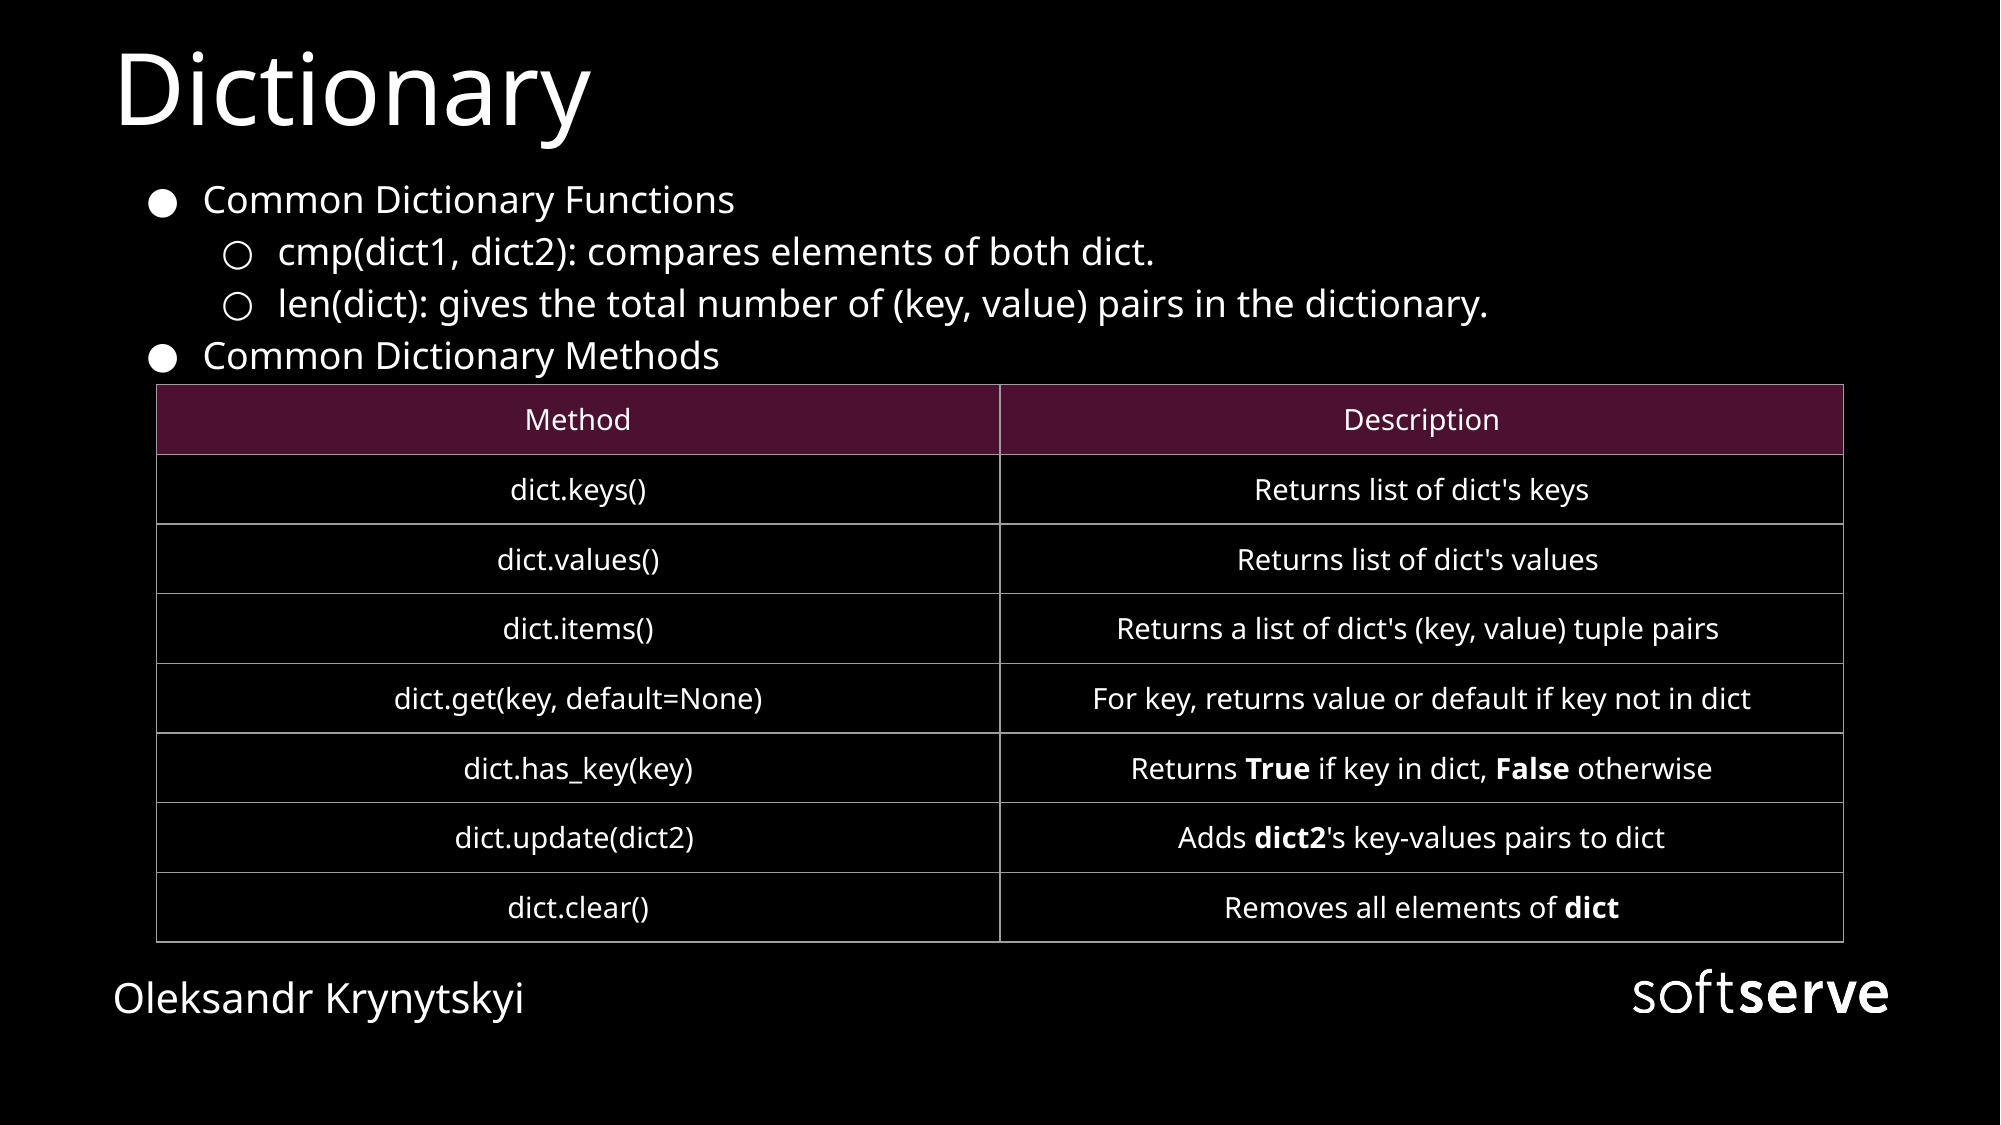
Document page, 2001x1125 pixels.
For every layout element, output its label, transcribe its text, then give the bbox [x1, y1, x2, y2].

table_cell Adds dict2's key-values pairs to dict [1001, 803, 1843, 872]
table_header Description [1001, 385, 1843, 454]
title Dictionary [112, 33, 1888, 154]
table_cell dict.has_key(key) [157, 734, 999, 802]
table_cell Returns a list of dict's (key, value) tuple pairs [1001, 594, 1843, 663]
table_cell Returns True if key in dict, False otherwise [1001, 734, 1843, 802]
table_cell dict.values() [157, 525, 999, 593]
table_header Method [157, 385, 999, 454]
table_cell For key, returns value or default if key not in dict [1001, 664, 1843, 732]
table_cell dict.get(key, default=None) [157, 664, 999, 732]
table_cell Returns list of dict's values [1001, 525, 1843, 593]
table_cell dict.update(dict2) [157, 803, 999, 872]
list Oleksandr Krynytskyi [112, 970, 682, 1019]
table_cell dict.items() [157, 594, 999, 663]
table_cell dict.keys() [157, 455, 999, 523]
table_cell dict.clear() [157, 873, 999, 941]
table_cell Removes all elements of dict [1001, 873, 1843, 941]
picture [1633, 968, 1888, 1013]
text_box Common Dictionary Functions cmp(dict1, dict2): compares elements of both dict. len(dict): gives the total number of (key, value) pairs in the dictionary. Common Dictionary Methods [112, 154, 1888, 940]
table_cell Returns list of dict's keys [1001, 455, 1843, 523]
